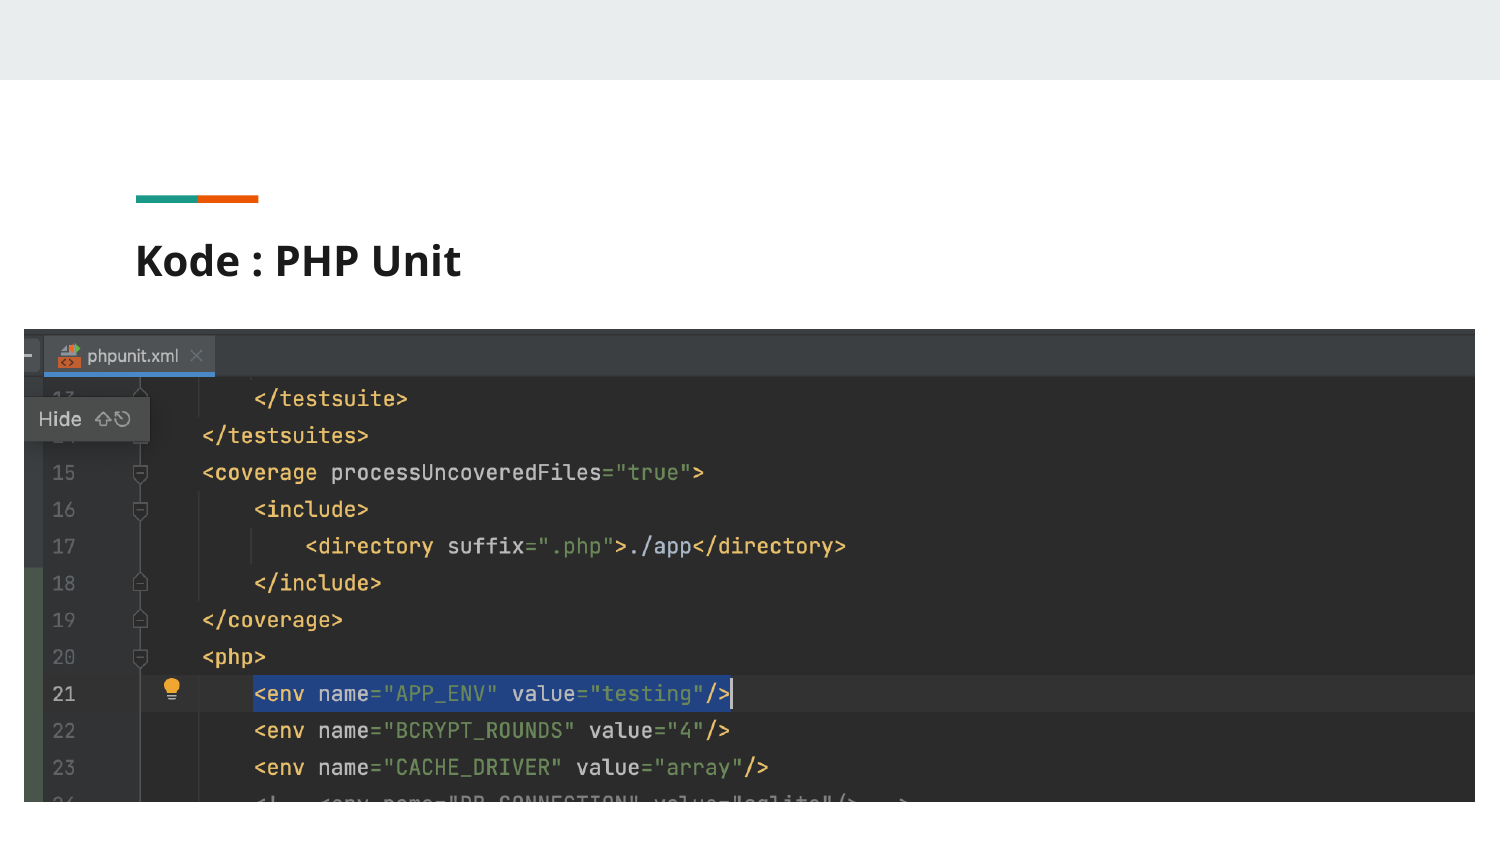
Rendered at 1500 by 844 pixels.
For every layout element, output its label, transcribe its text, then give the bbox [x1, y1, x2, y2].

picture [24, 329, 1475, 802]
title Kode : PHP Unit [119, 216, 1381, 305]
